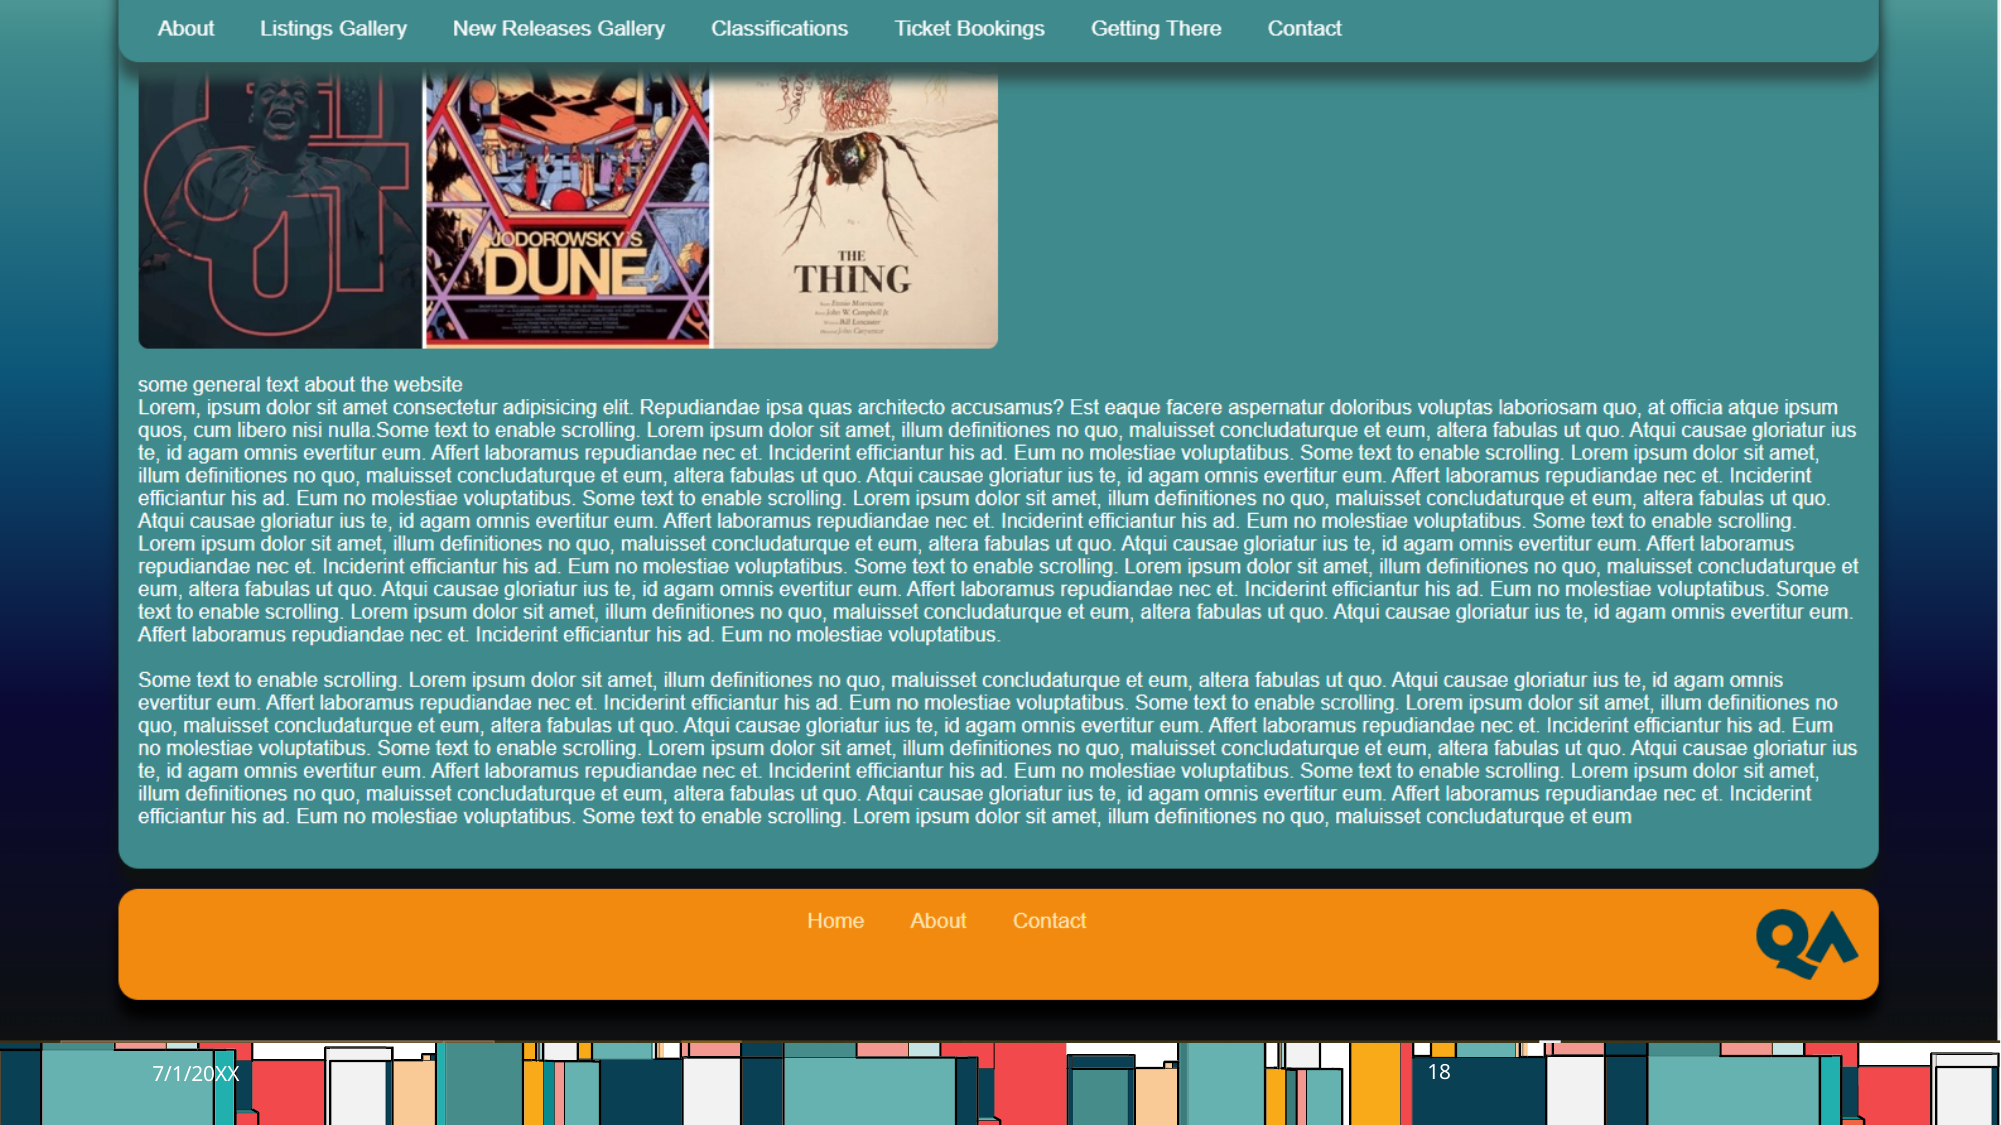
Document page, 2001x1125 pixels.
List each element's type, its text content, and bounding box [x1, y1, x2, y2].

text_box 13 [1412, 1043, 1863, 1103]
text_box 7/1/20XX [137, 1043, 588, 1103]
picture [0, 0, 2000, 1043]
